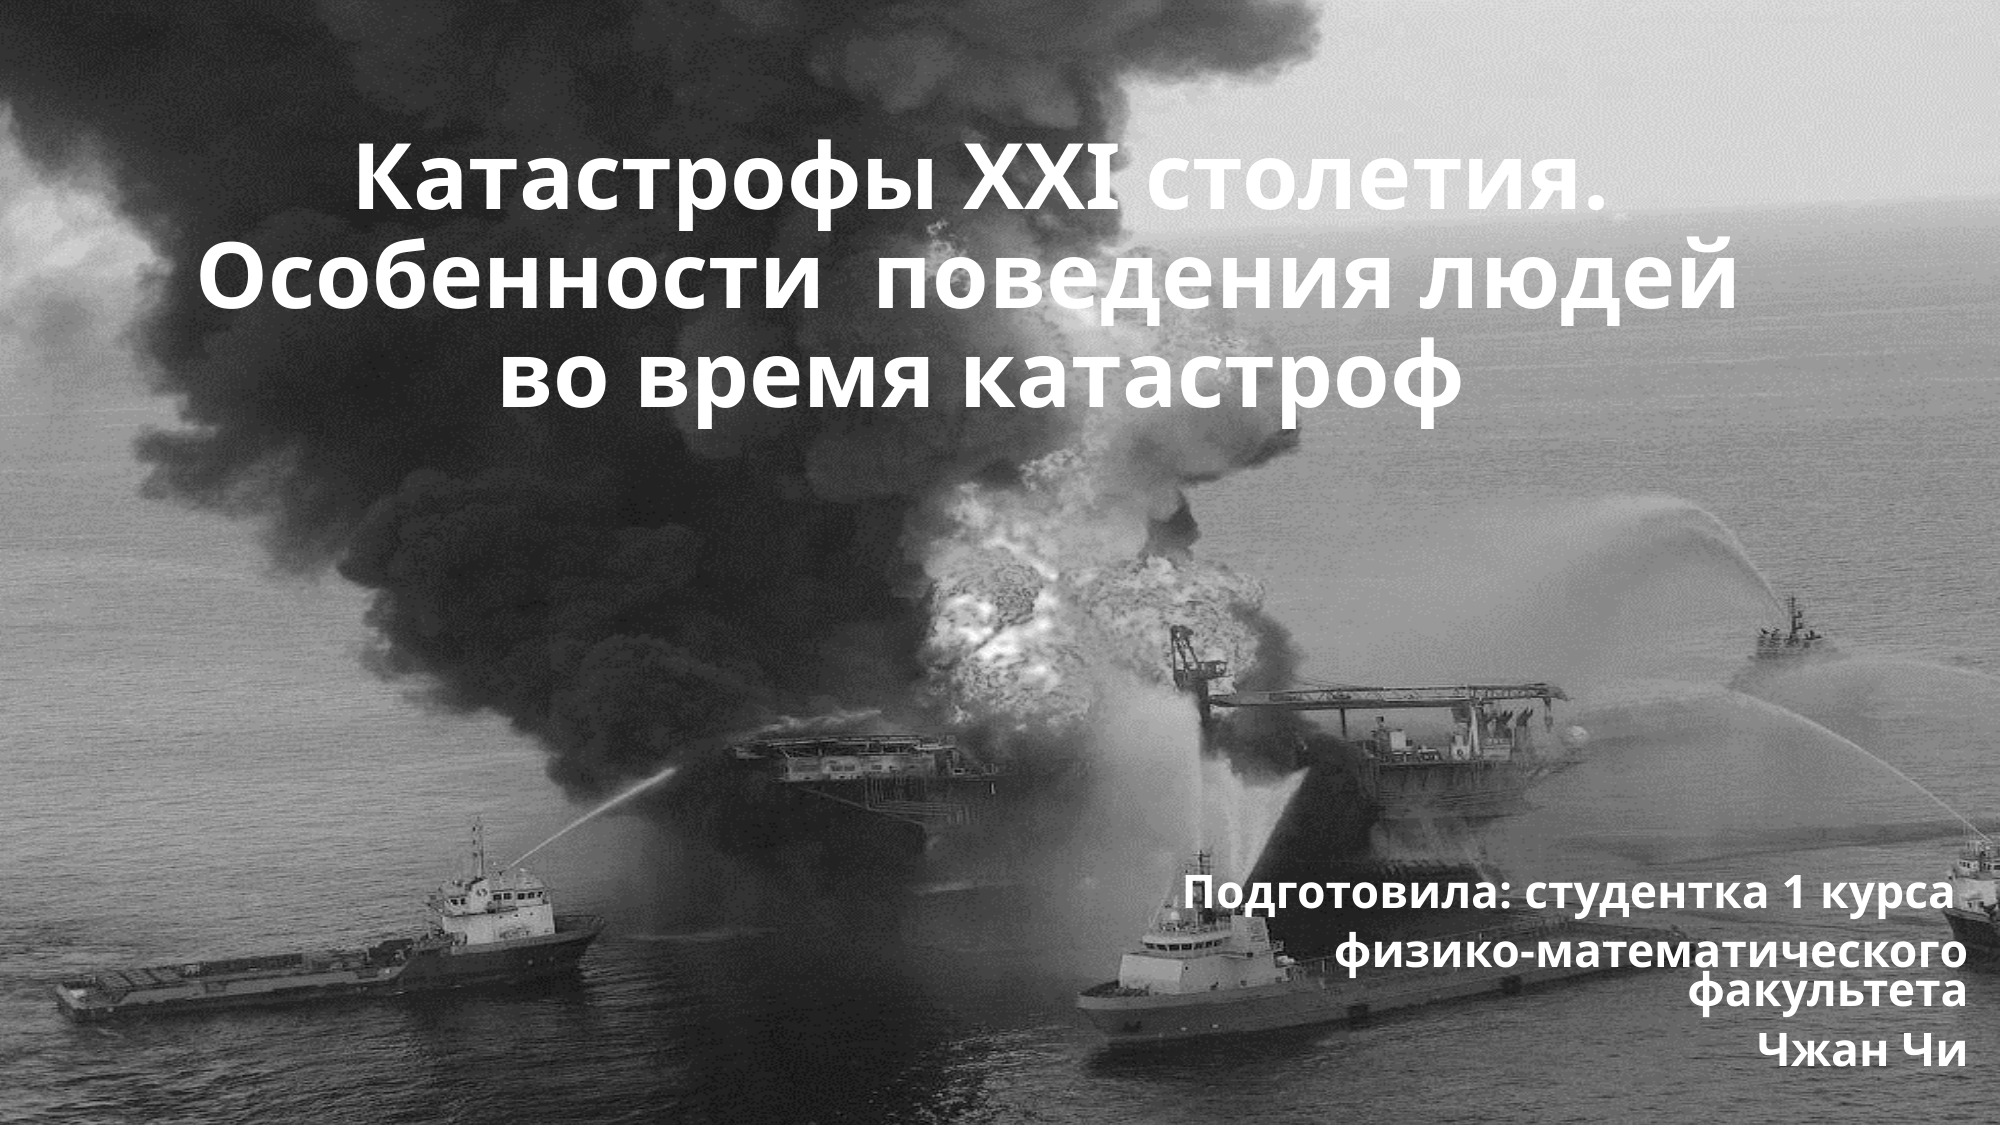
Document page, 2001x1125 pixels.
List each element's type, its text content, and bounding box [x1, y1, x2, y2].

title Катастрофы XXI столетия. Особенности поведения людей во время катастроф [44, 111, 1918, 435]
subtitle Подготовила: студентка 1 курса физико-математического факультета Чжан Чи [1133, 869, 1984, 1125]
picture [0, 0, 2000, 1125]
